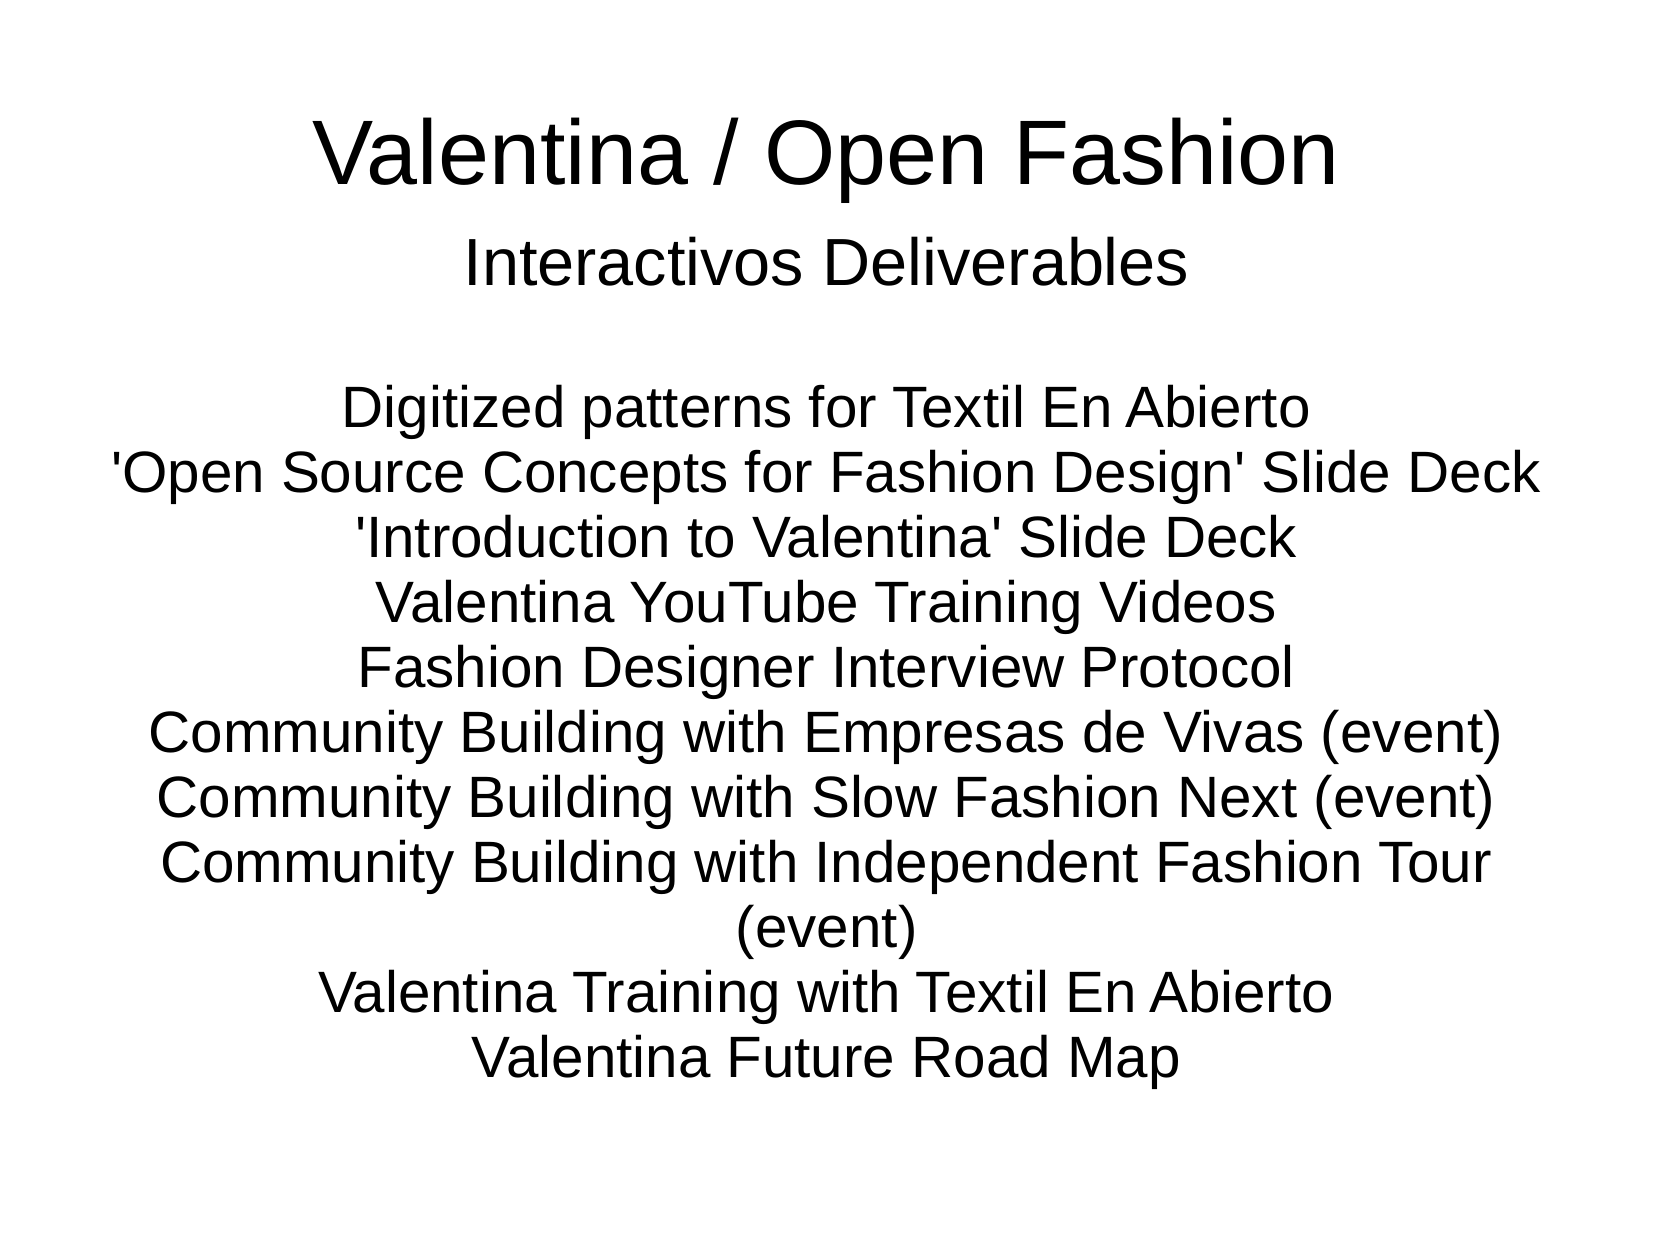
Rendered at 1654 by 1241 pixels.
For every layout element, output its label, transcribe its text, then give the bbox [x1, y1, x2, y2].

title Interactivos Deliverables Digitized patterns for Textil En Abierto 'Open Source Concepts for Fashion Design' Slide Deck 'Introduction to Valentina' Slide Deck Valentina YouTube Training Videos Fashion Designer Interview Protocol Community Building with Empresas de Vivas (event) Community Building with Slow Fashion Next (event) Community Building with Independent Fashion Tour (event) Valentina Training with Textil En Abierto Valentina Future Road Map [82, 223, 1571, 1092]
title Valentina / Open Fashion [82, 49, 1571, 223]
